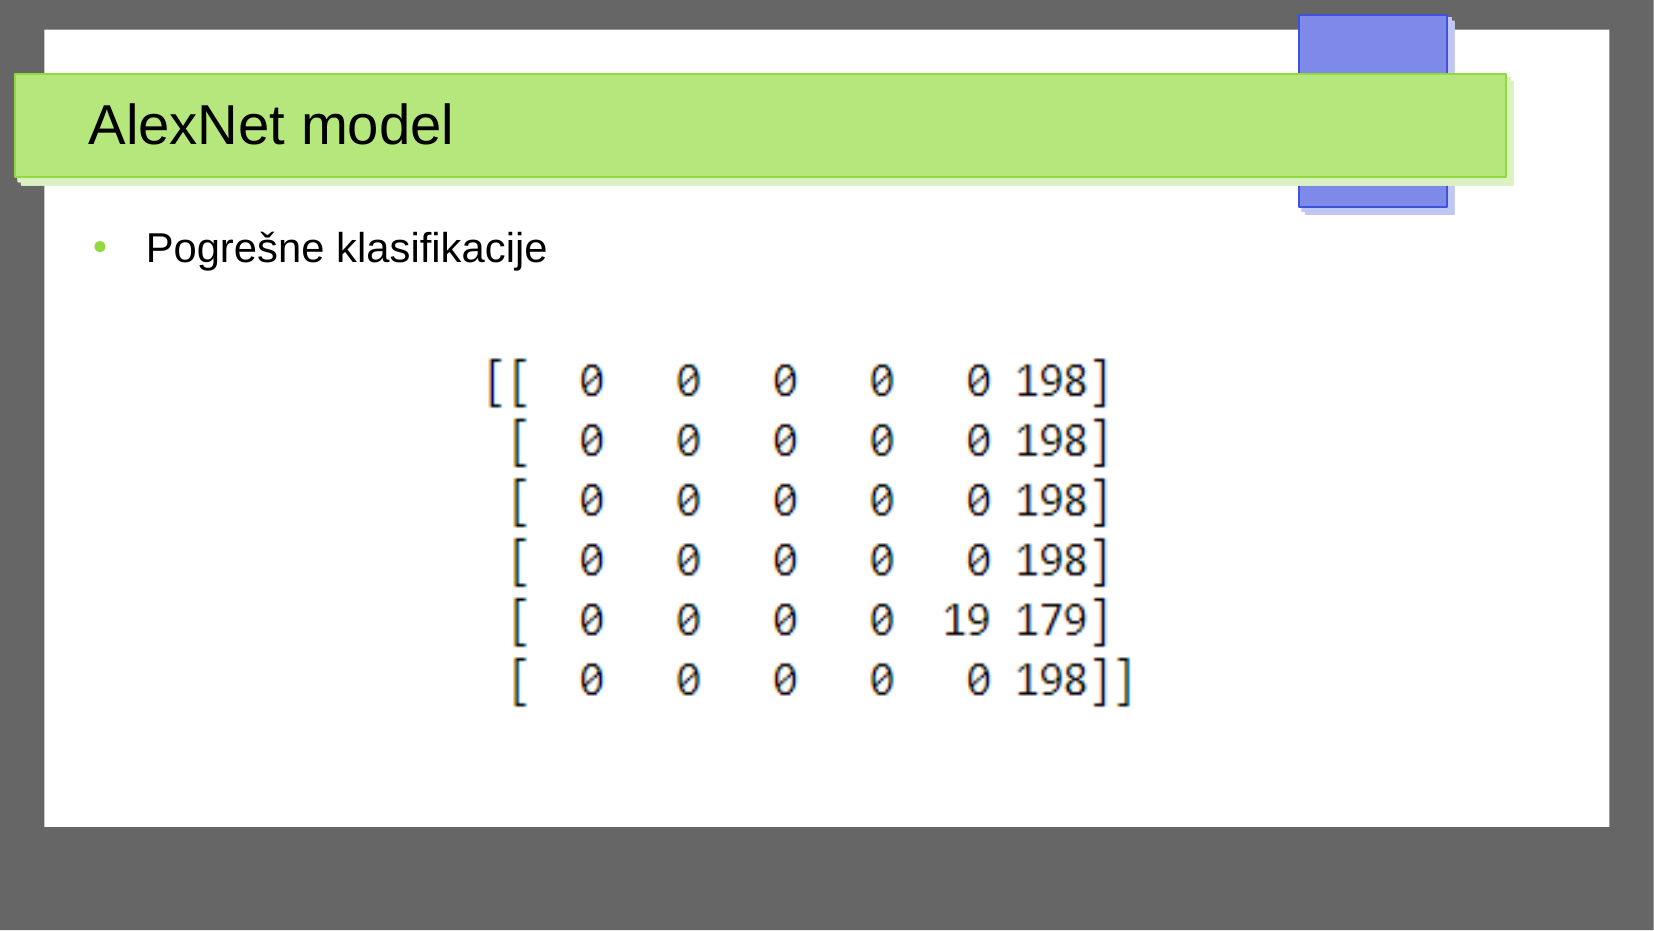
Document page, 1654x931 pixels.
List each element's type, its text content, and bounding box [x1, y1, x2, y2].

list Pogrešne klasifikacije [75, 225, 638, 413]
title AlexNet model [88, 73, 1506, 178]
picture [472, 337, 1163, 751]
